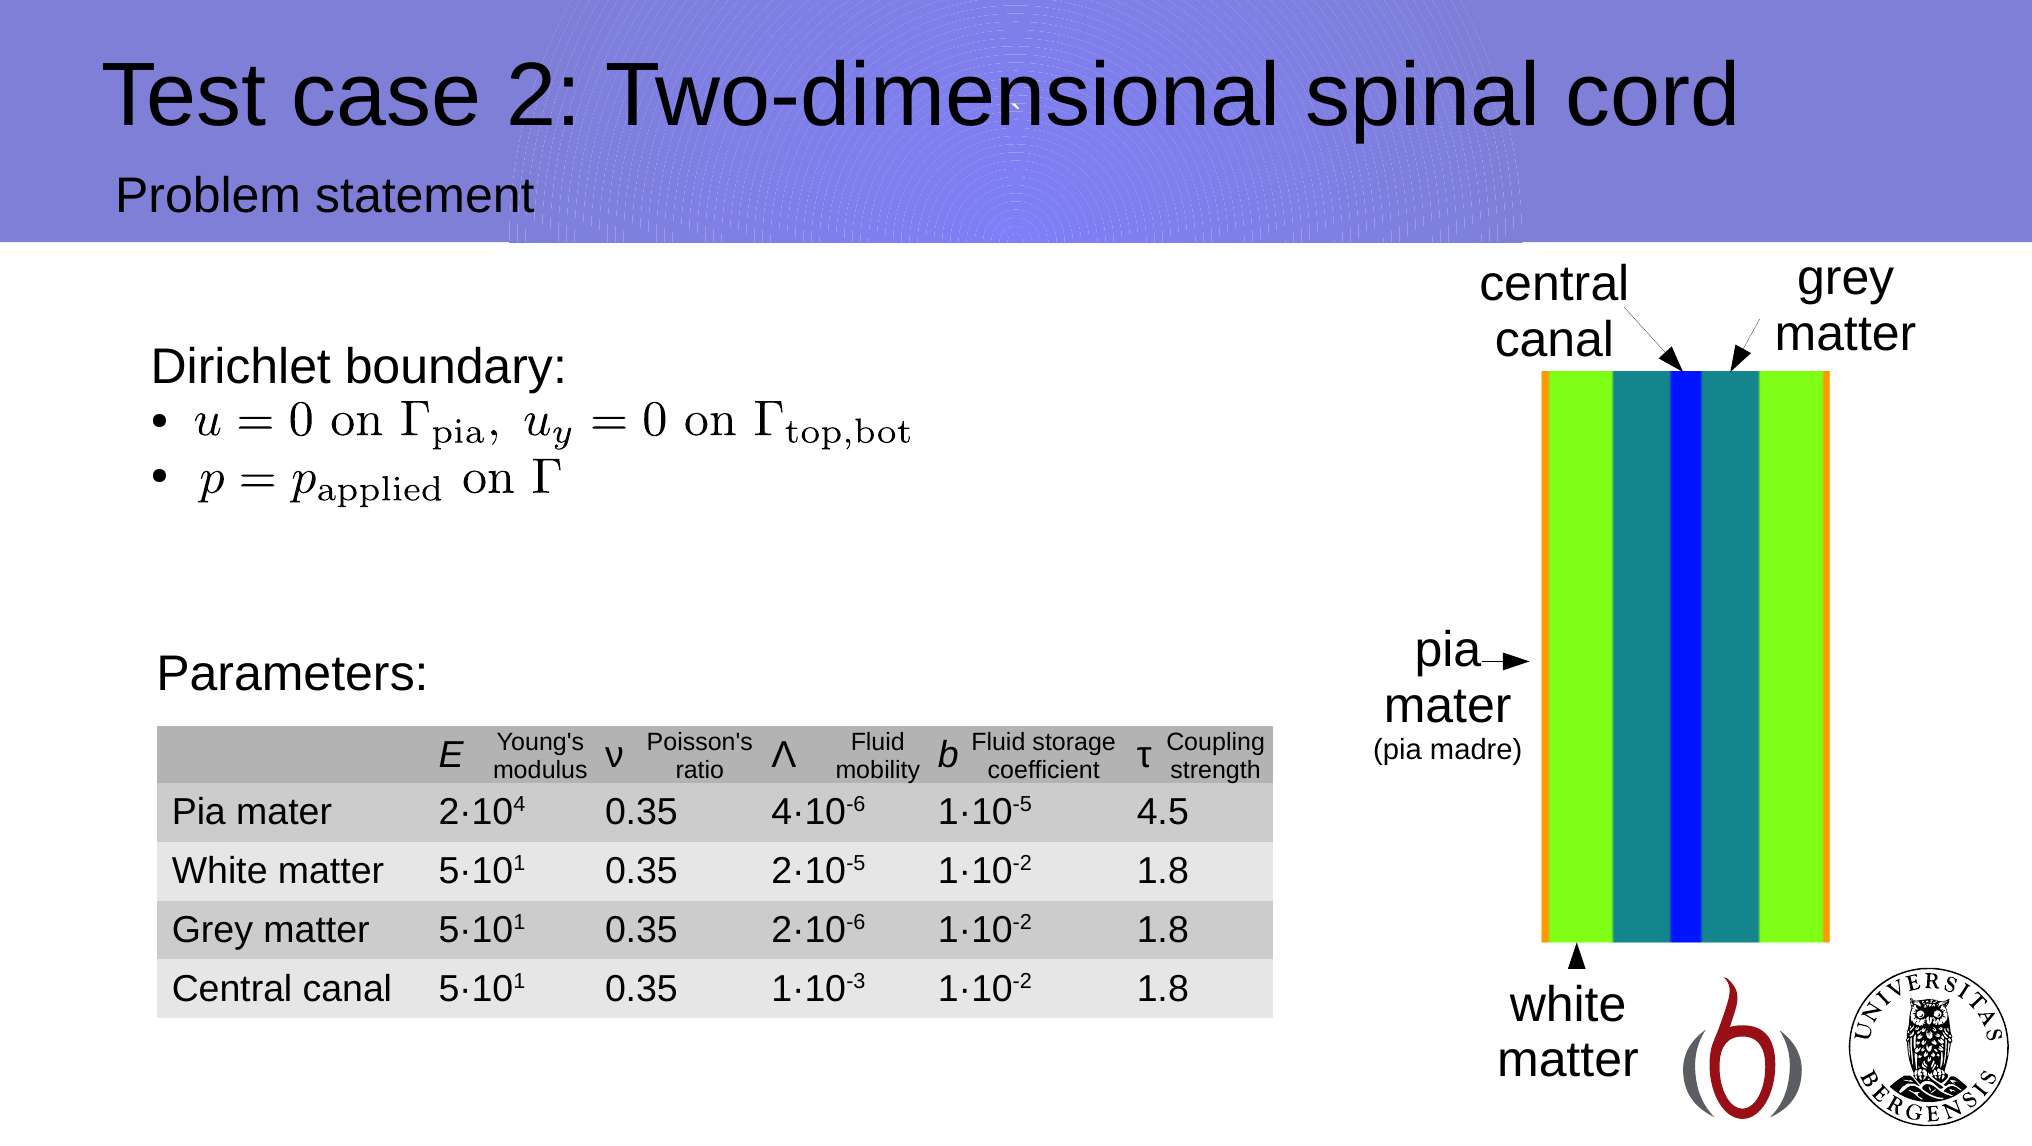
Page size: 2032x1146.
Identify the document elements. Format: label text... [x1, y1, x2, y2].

table_header [157, 726, 424, 783]
table_header b [936, 726, 956, 783]
text_box grey matter [1759, 242, 1932, 369]
table_cell 4.5 [1122, 783, 1273, 842]
table_cell Grey matter [157, 901, 424, 959]
table_header τ [1132, 726, 1151, 783]
table_cell Central canal [157, 959, 424, 1018]
table_cell 4·10-6 [757, 783, 923, 842]
table_cell 5·101 [424, 842, 590, 901]
table_cell 1·10-2 [923, 842, 1122, 901]
text_box [193, 400, 913, 450]
text_box Young's modulus [478, 720, 603, 792]
table_header ν [603, 726, 631, 783]
text_box central canal [1464, 248, 1645, 375]
text_box white matter [1482, 968, 1654, 1095]
table_cell White matter [157, 842, 424, 901]
table_cell 1·10-2 [923, 901, 1122, 959]
table_cell 5·101 [424, 901, 590, 959]
text_box Fluid storage coefficient [956, 720, 1132, 792]
table_header E [424, 726, 478, 783]
table_cell 1.8 [1122, 901, 1273, 959]
text_box Poisson's ratio [631, 720, 769, 792]
table_header b [942, 749, 953, 765]
text_box Dirichlet boundary: [135, 330, 583, 513]
table_cell 1·10-2 [923, 959, 1122, 1018]
table_cell 1.8 [1122, 959, 1273, 1018]
table_cell 0.35 [590, 783, 757, 842]
table_cell Pia mater [157, 783, 424, 842]
text_box pia mater (pia madre) [1358, 614, 1538, 774]
text_box Coupling strength [1151, 720, 1281, 792]
text_box Fluid mobility [820, 720, 936, 792]
picture [1541, 371, 1830, 943]
table_cell 1.8 [1122, 842, 1273, 901]
table_cell 0.35 [590, 842, 757, 901]
text_box Problem statement [100, 159, 550, 231]
text_box [197, 458, 563, 508]
table_cell 1·10-5 [923, 783, 1122, 842]
title Test case 2: Two-dimensional spinal cord [101, 43, 1930, 145]
table_cell 2·10-6 [757, 901, 923, 959]
table_cell 0.35 [590, 959, 757, 1018]
table_cell 1·10-3 [757, 959, 923, 1018]
table_cell 5·101 [424, 959, 590, 1018]
table_header Λ [769, 726, 820, 783]
table_cell 0.35 [590, 901, 757, 959]
table_cell 2·10-5 [757, 842, 923, 901]
text_box Parameters: [141, 637, 444, 709]
table_cell 2·104 [424, 783, 590, 842]
